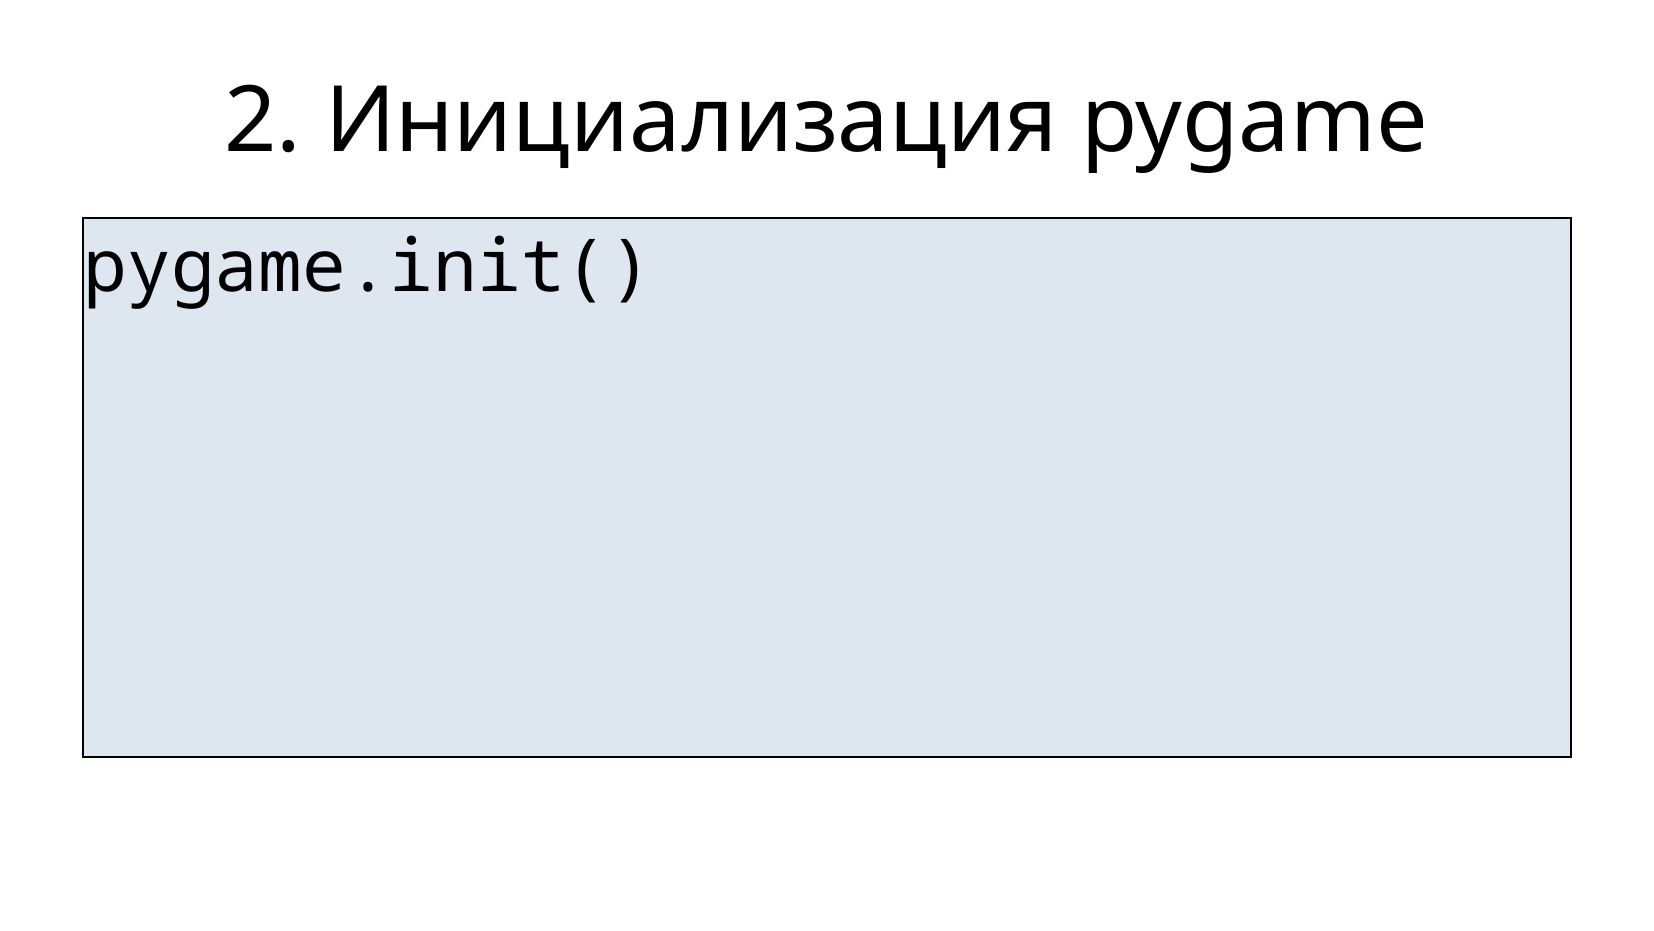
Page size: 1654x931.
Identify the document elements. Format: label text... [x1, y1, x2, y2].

list pygame.init() [82, 217, 1571, 757]
title 2. Инициализация pygame [82, 37, 1571, 193]
